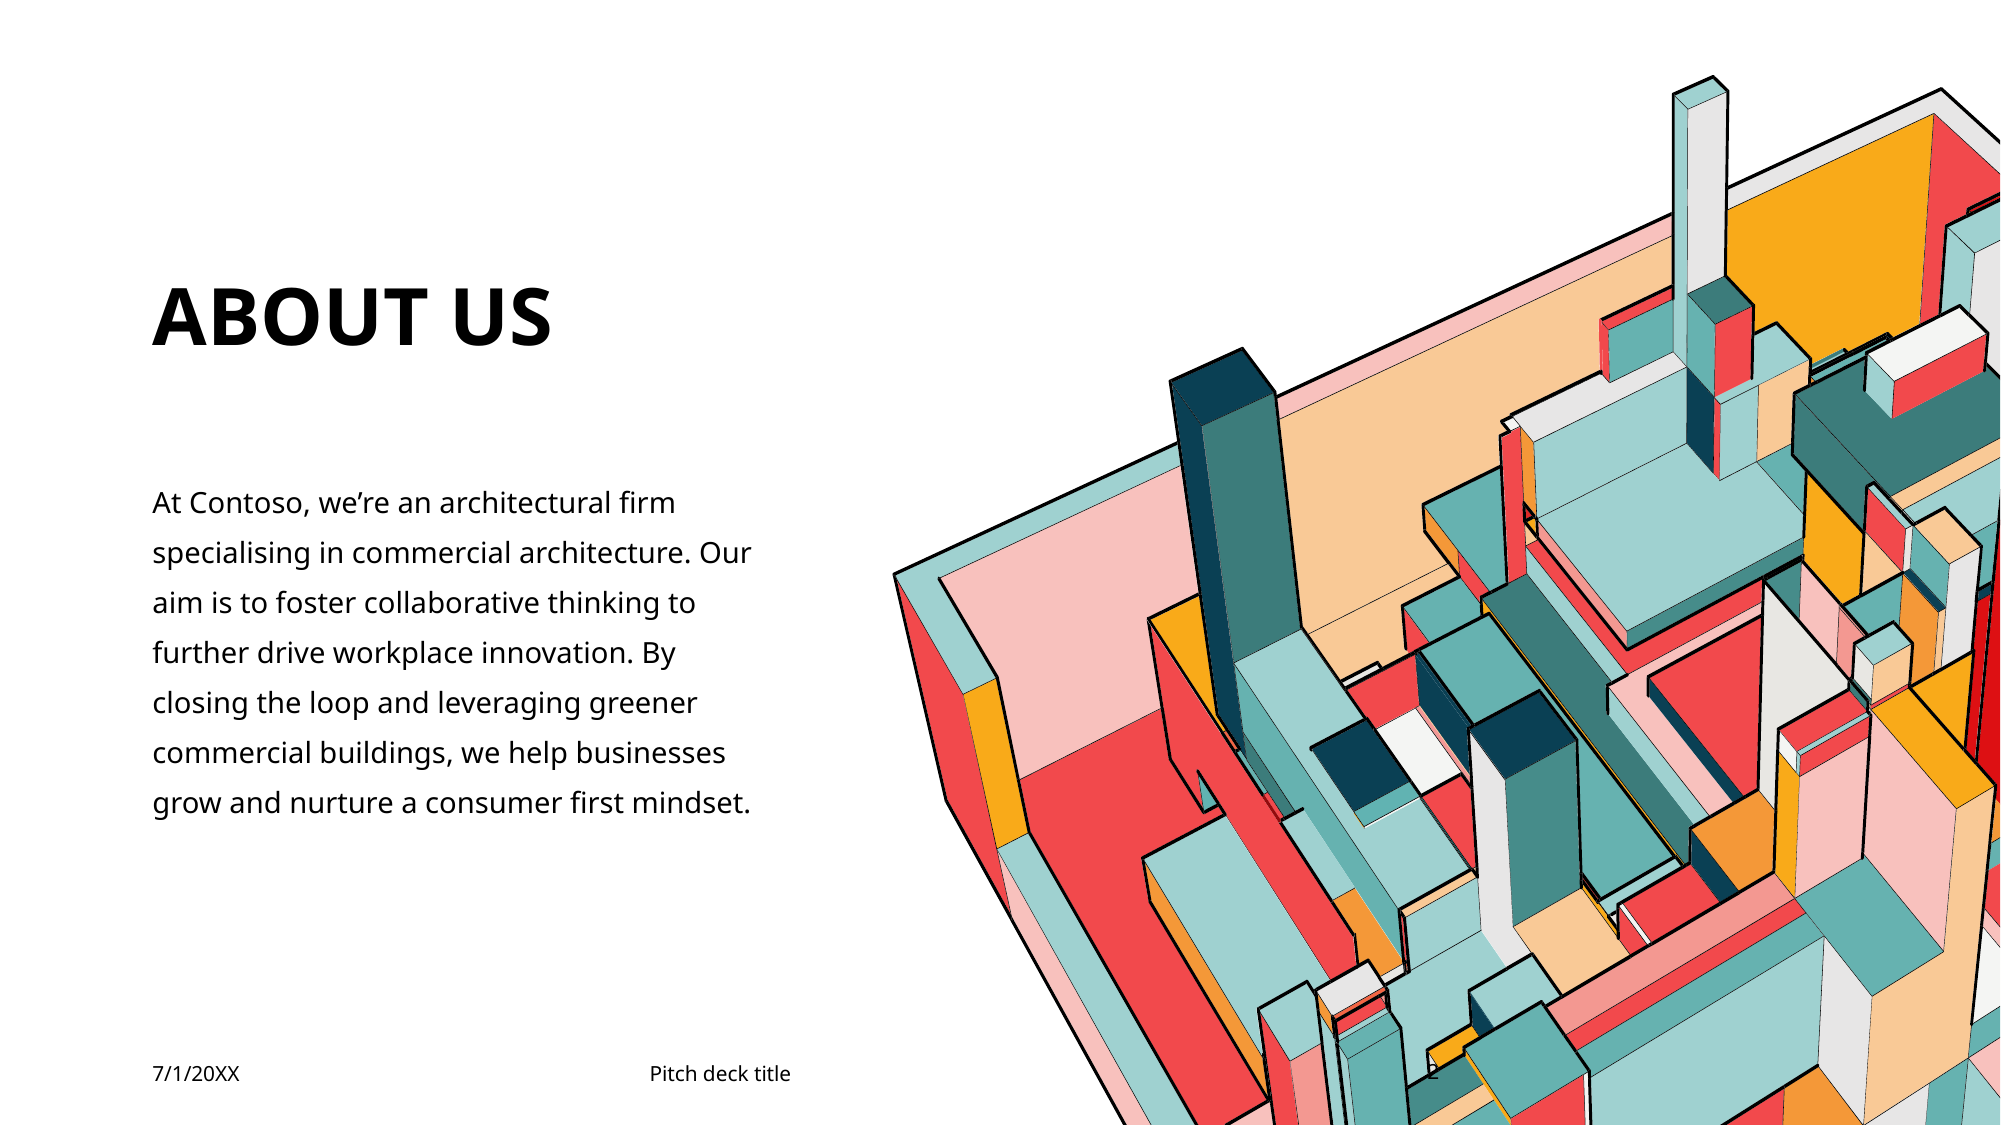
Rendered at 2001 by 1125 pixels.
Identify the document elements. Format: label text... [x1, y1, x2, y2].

text_box Pitch deck title [634, 1042, 1085, 1103]
title ABOUT US [137, 211, 813, 429]
text_box 7/1/20XX [137, 1042, 363, 1103]
text_box 2 [1412, 1042, 1863, 1103]
list At Contoso, we’re an architectural firm specialising in commercial architecture. Our aim is to foster collaborative thinking to further drive workplace innovation. By closing the loop and leveraging greener commercial buildings, we help businesses grow and nurture a consumer first mindset. [137, 461, 813, 919]
